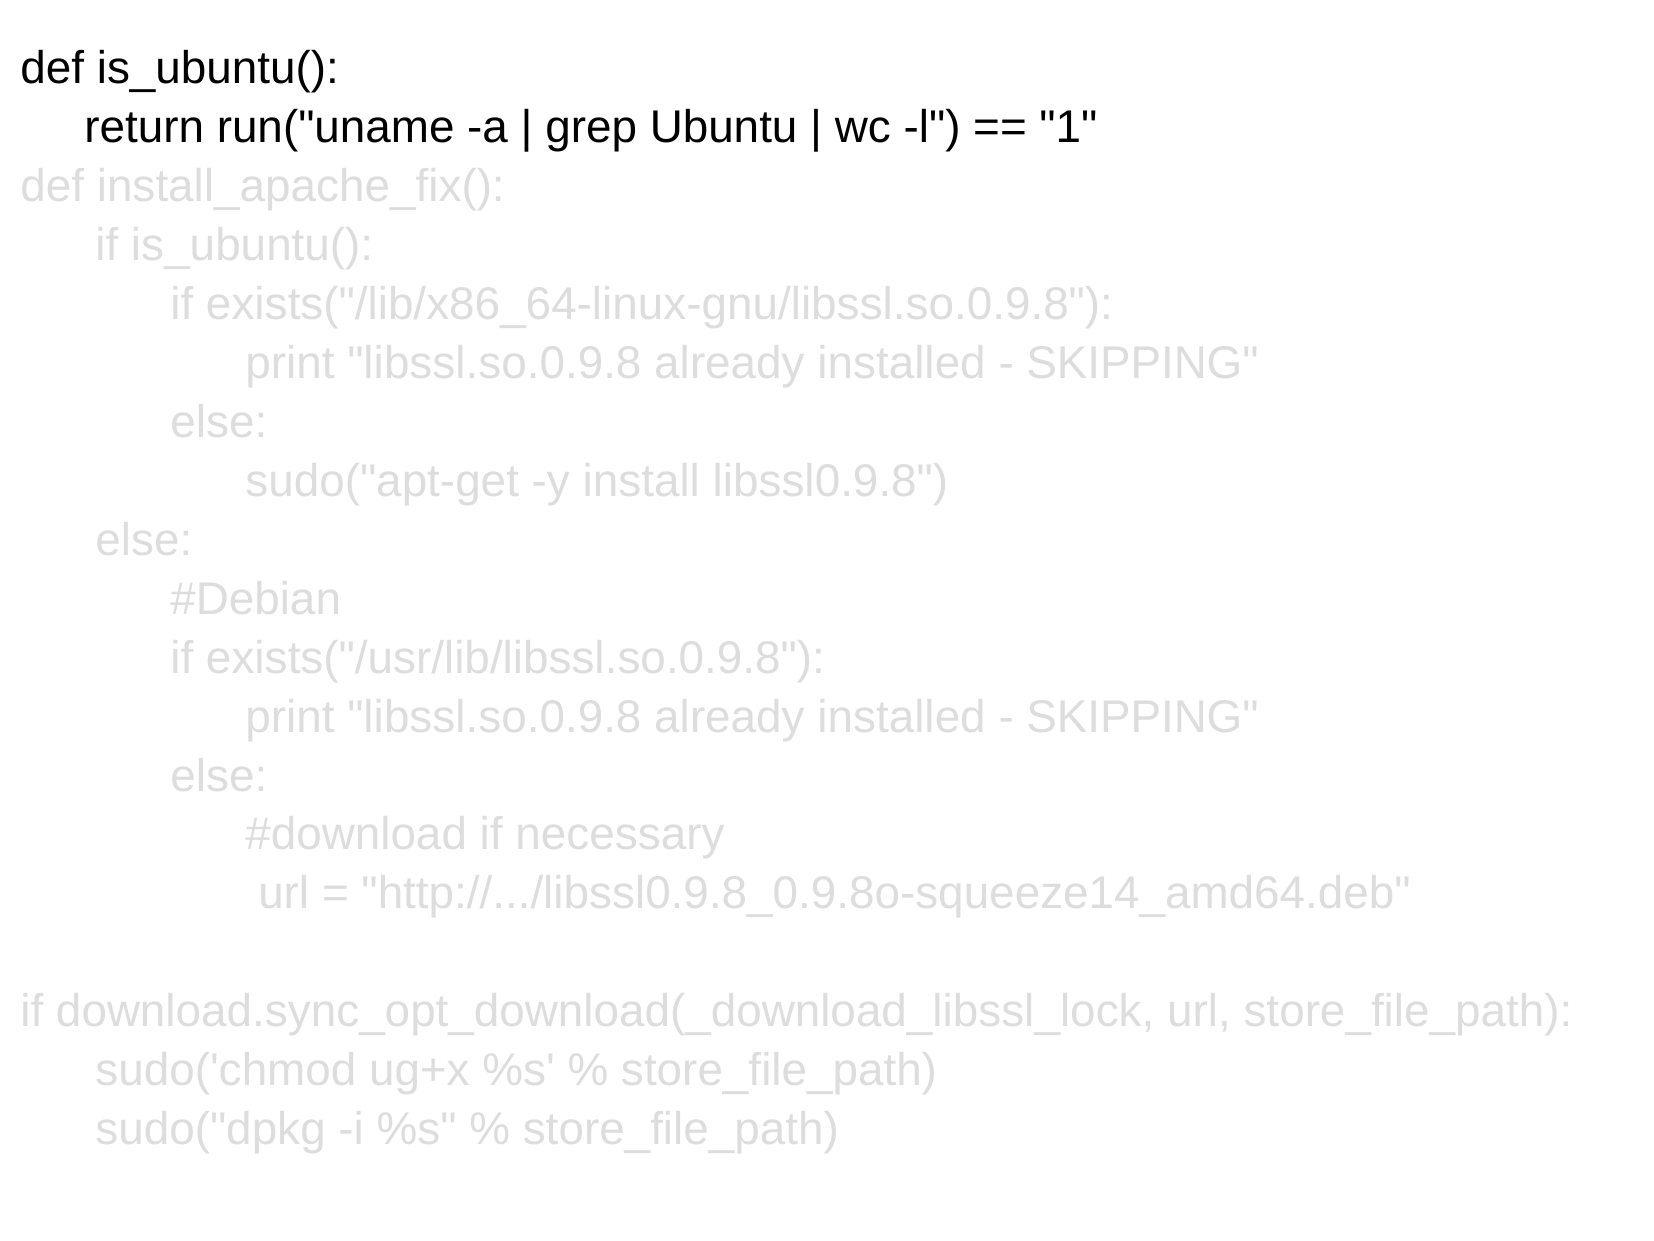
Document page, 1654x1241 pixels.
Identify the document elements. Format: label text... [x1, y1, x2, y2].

text_box def is_ubuntu(): return run("uname -a | grep Ubuntu | wc -l") == "1" def install_apache_fix(): if is_ubuntu(): if exists("/lib/x86_64-linux-gnu/libssl.so.0.9.8"): print "libssl.so.0.9.8 already installed - SKIPPING" else: sudo("apt-get -y install libssl0.9.8") else: #Debian if exists("/usr/lib/libssl.so.0.9.8"): print "libssl.so.0.9.8 already installed - SKIPPING" else: #download if necessary url = "http://.../libssl0.9.8_0.9.8o-squeeze14_amd64.deb" if download.sync_opt_download(_download_libssl_lock, url, store_file_path): sudo('chmod ug+x %s' % store_file_path) sudo("dpkg -i %s" % store_file_path) [5, 27, 1648, 1155]
